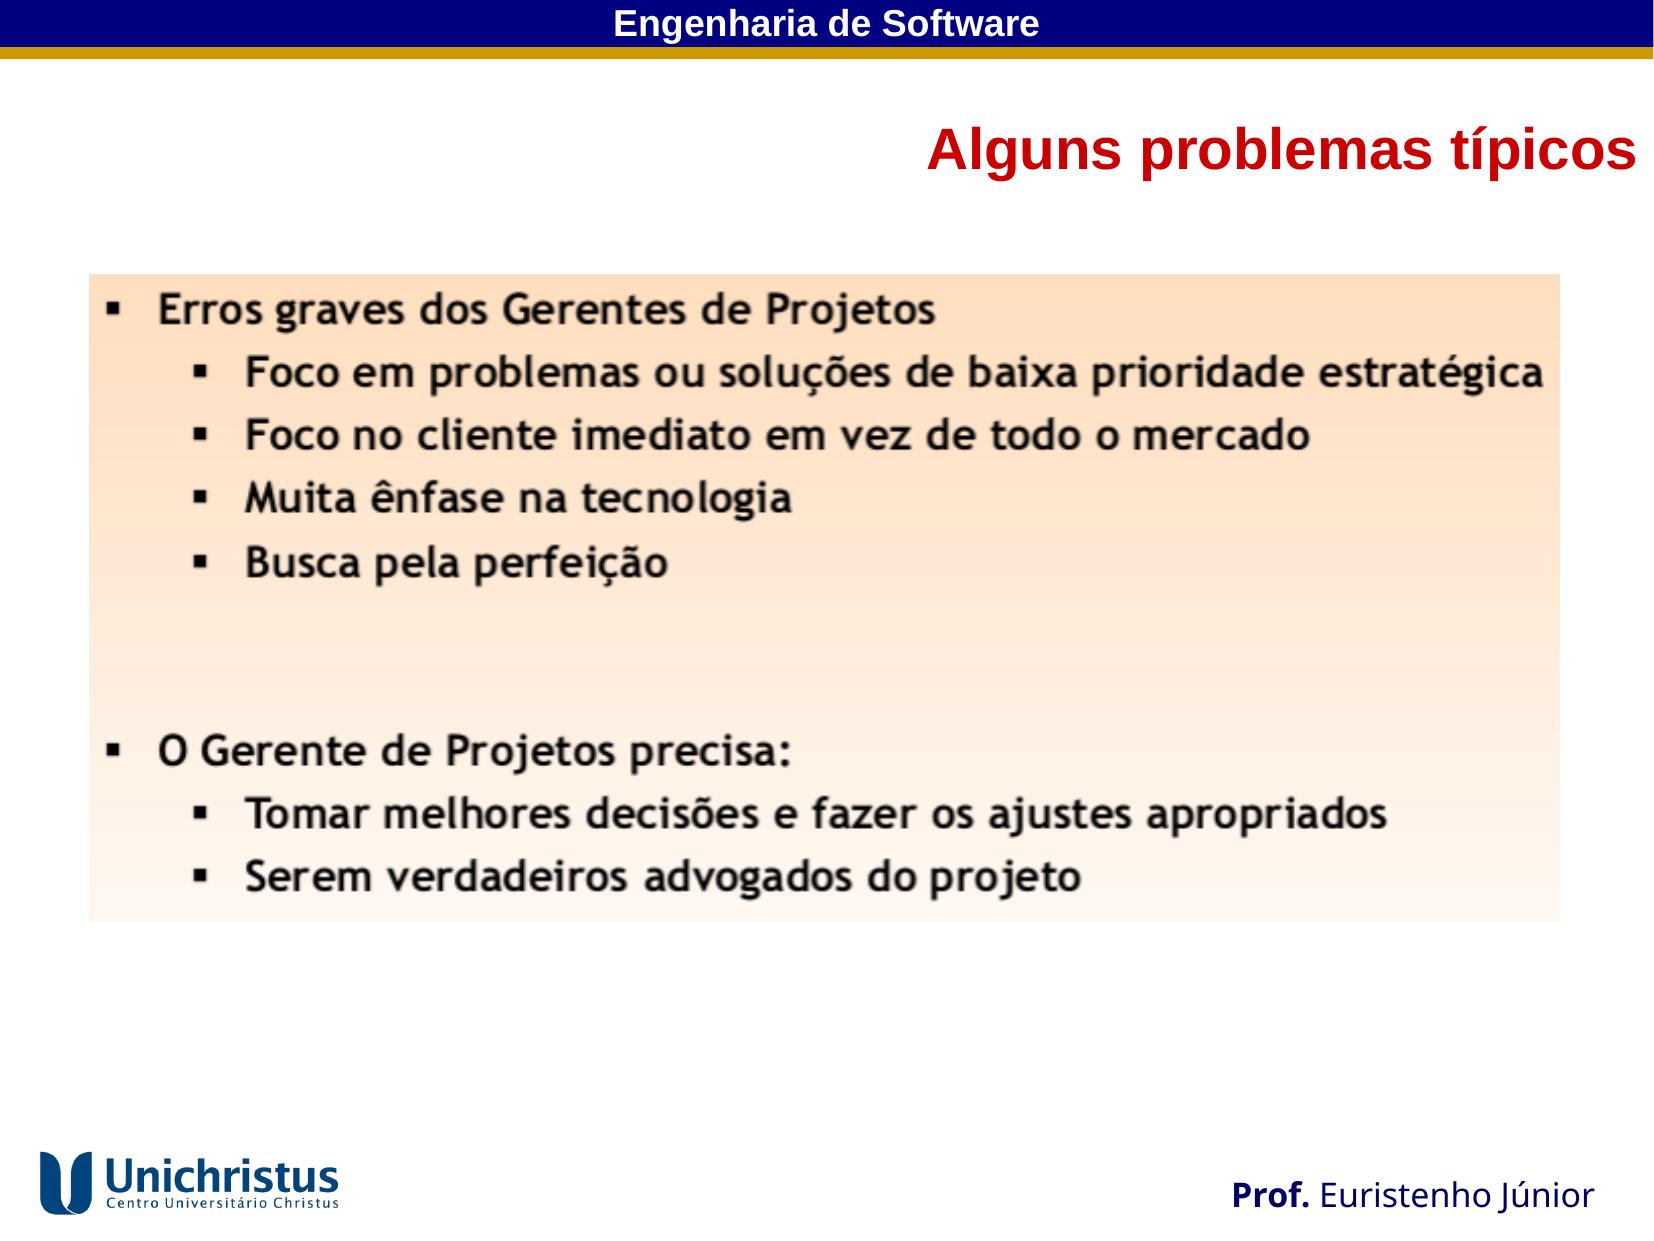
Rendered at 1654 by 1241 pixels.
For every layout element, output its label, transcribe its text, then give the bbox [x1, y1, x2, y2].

text_box [0, 47, 1654, 60]
picture [35, 1148, 343, 1217]
text_box Engenharia de Software [0, 0, 1654, 47]
text_box Prof. Euristenho Júnior [1216, 1163, 1654, 1224]
picture [89, 274, 1560, 922]
text_box Alguns problemas típicos [911, 109, 1654, 189]
